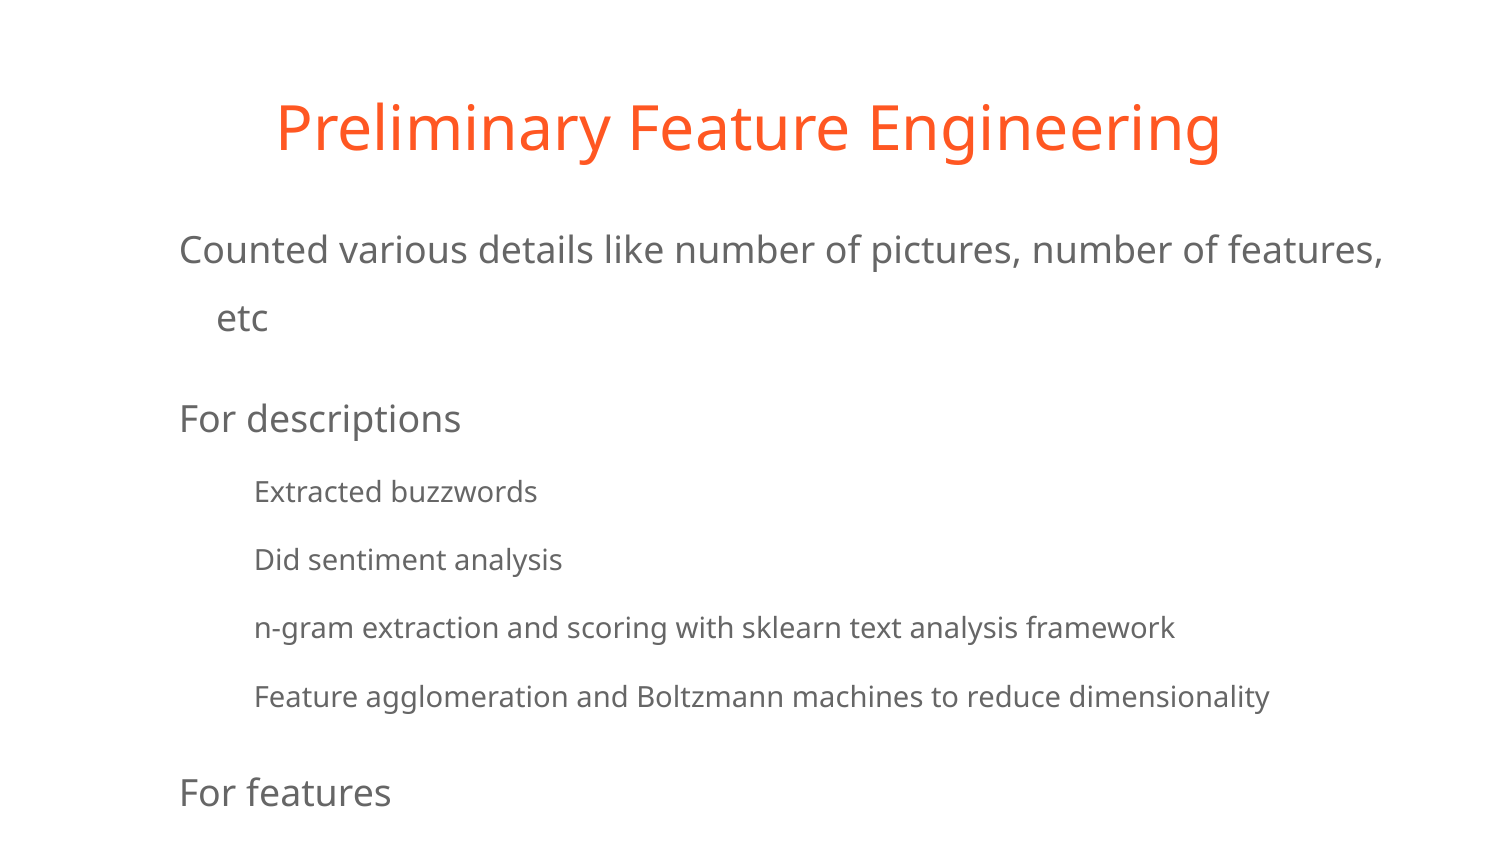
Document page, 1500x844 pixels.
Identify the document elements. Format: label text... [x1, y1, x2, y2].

list Counted various details like number of pictures, number of features, etc For descriptions Extracted buzzwords Did sentiment analysis n-gram extraction and scoring with sklearn text analysis framework Feature agglomeration and Boltzmann machines to reduce dimensionality For features Reduced all features to 55 categories Count vectorized using custom code [51, 189, 1449, 750]
title Preliminary Feature Engineering [51, 72, 1449, 167]
